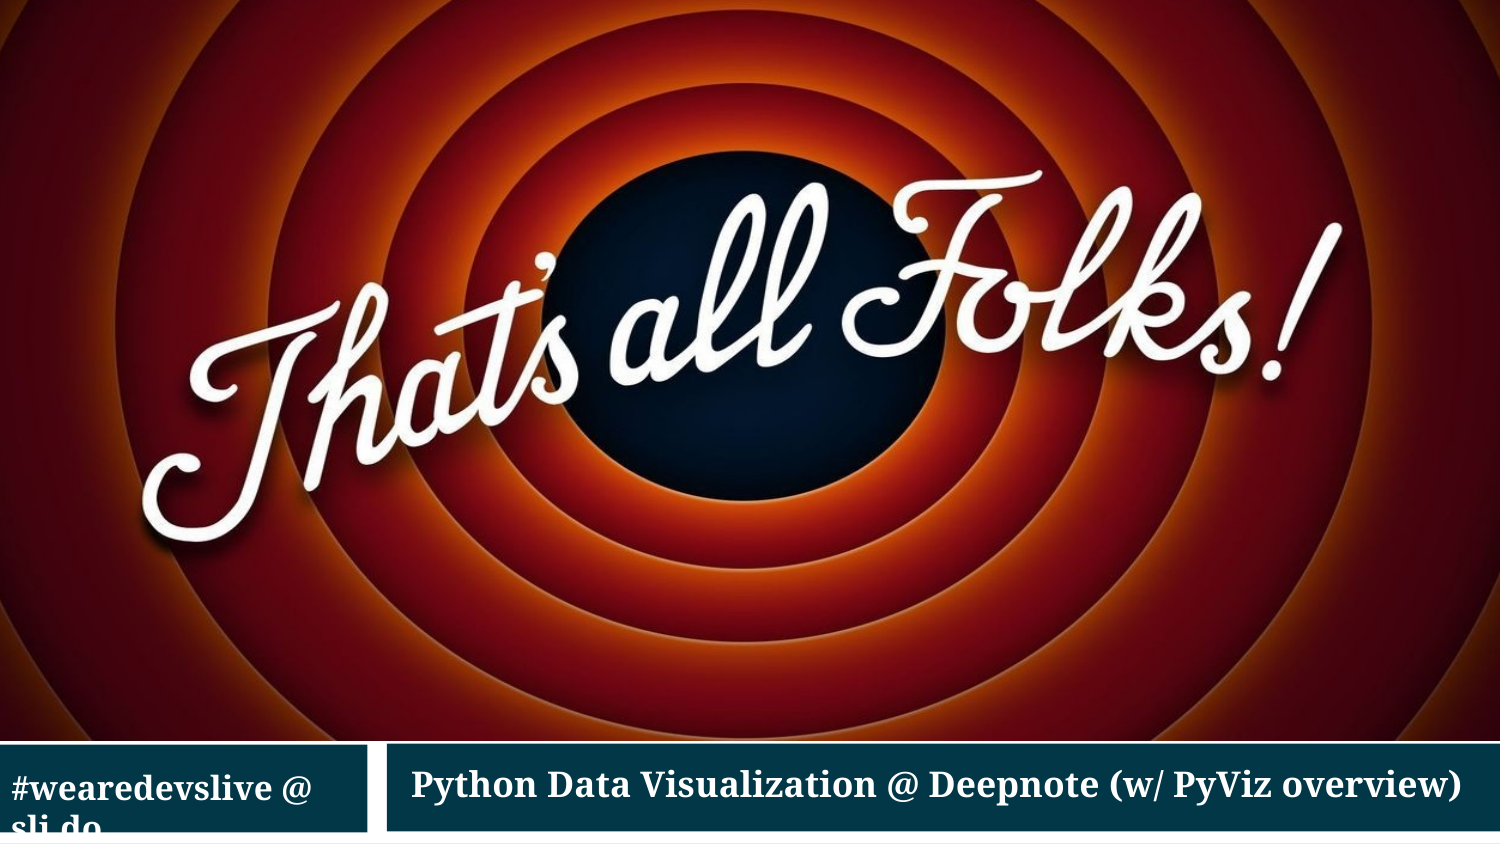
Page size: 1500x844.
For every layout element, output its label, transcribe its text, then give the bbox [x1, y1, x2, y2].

text_box Python Data Visualization @ Deepnote (w/ PyViz overview) [400, 740, 1500, 826]
text_box #wearedevslive @ sli.do [0, 761, 409, 835]
picture [0, 0, 1500, 741]
